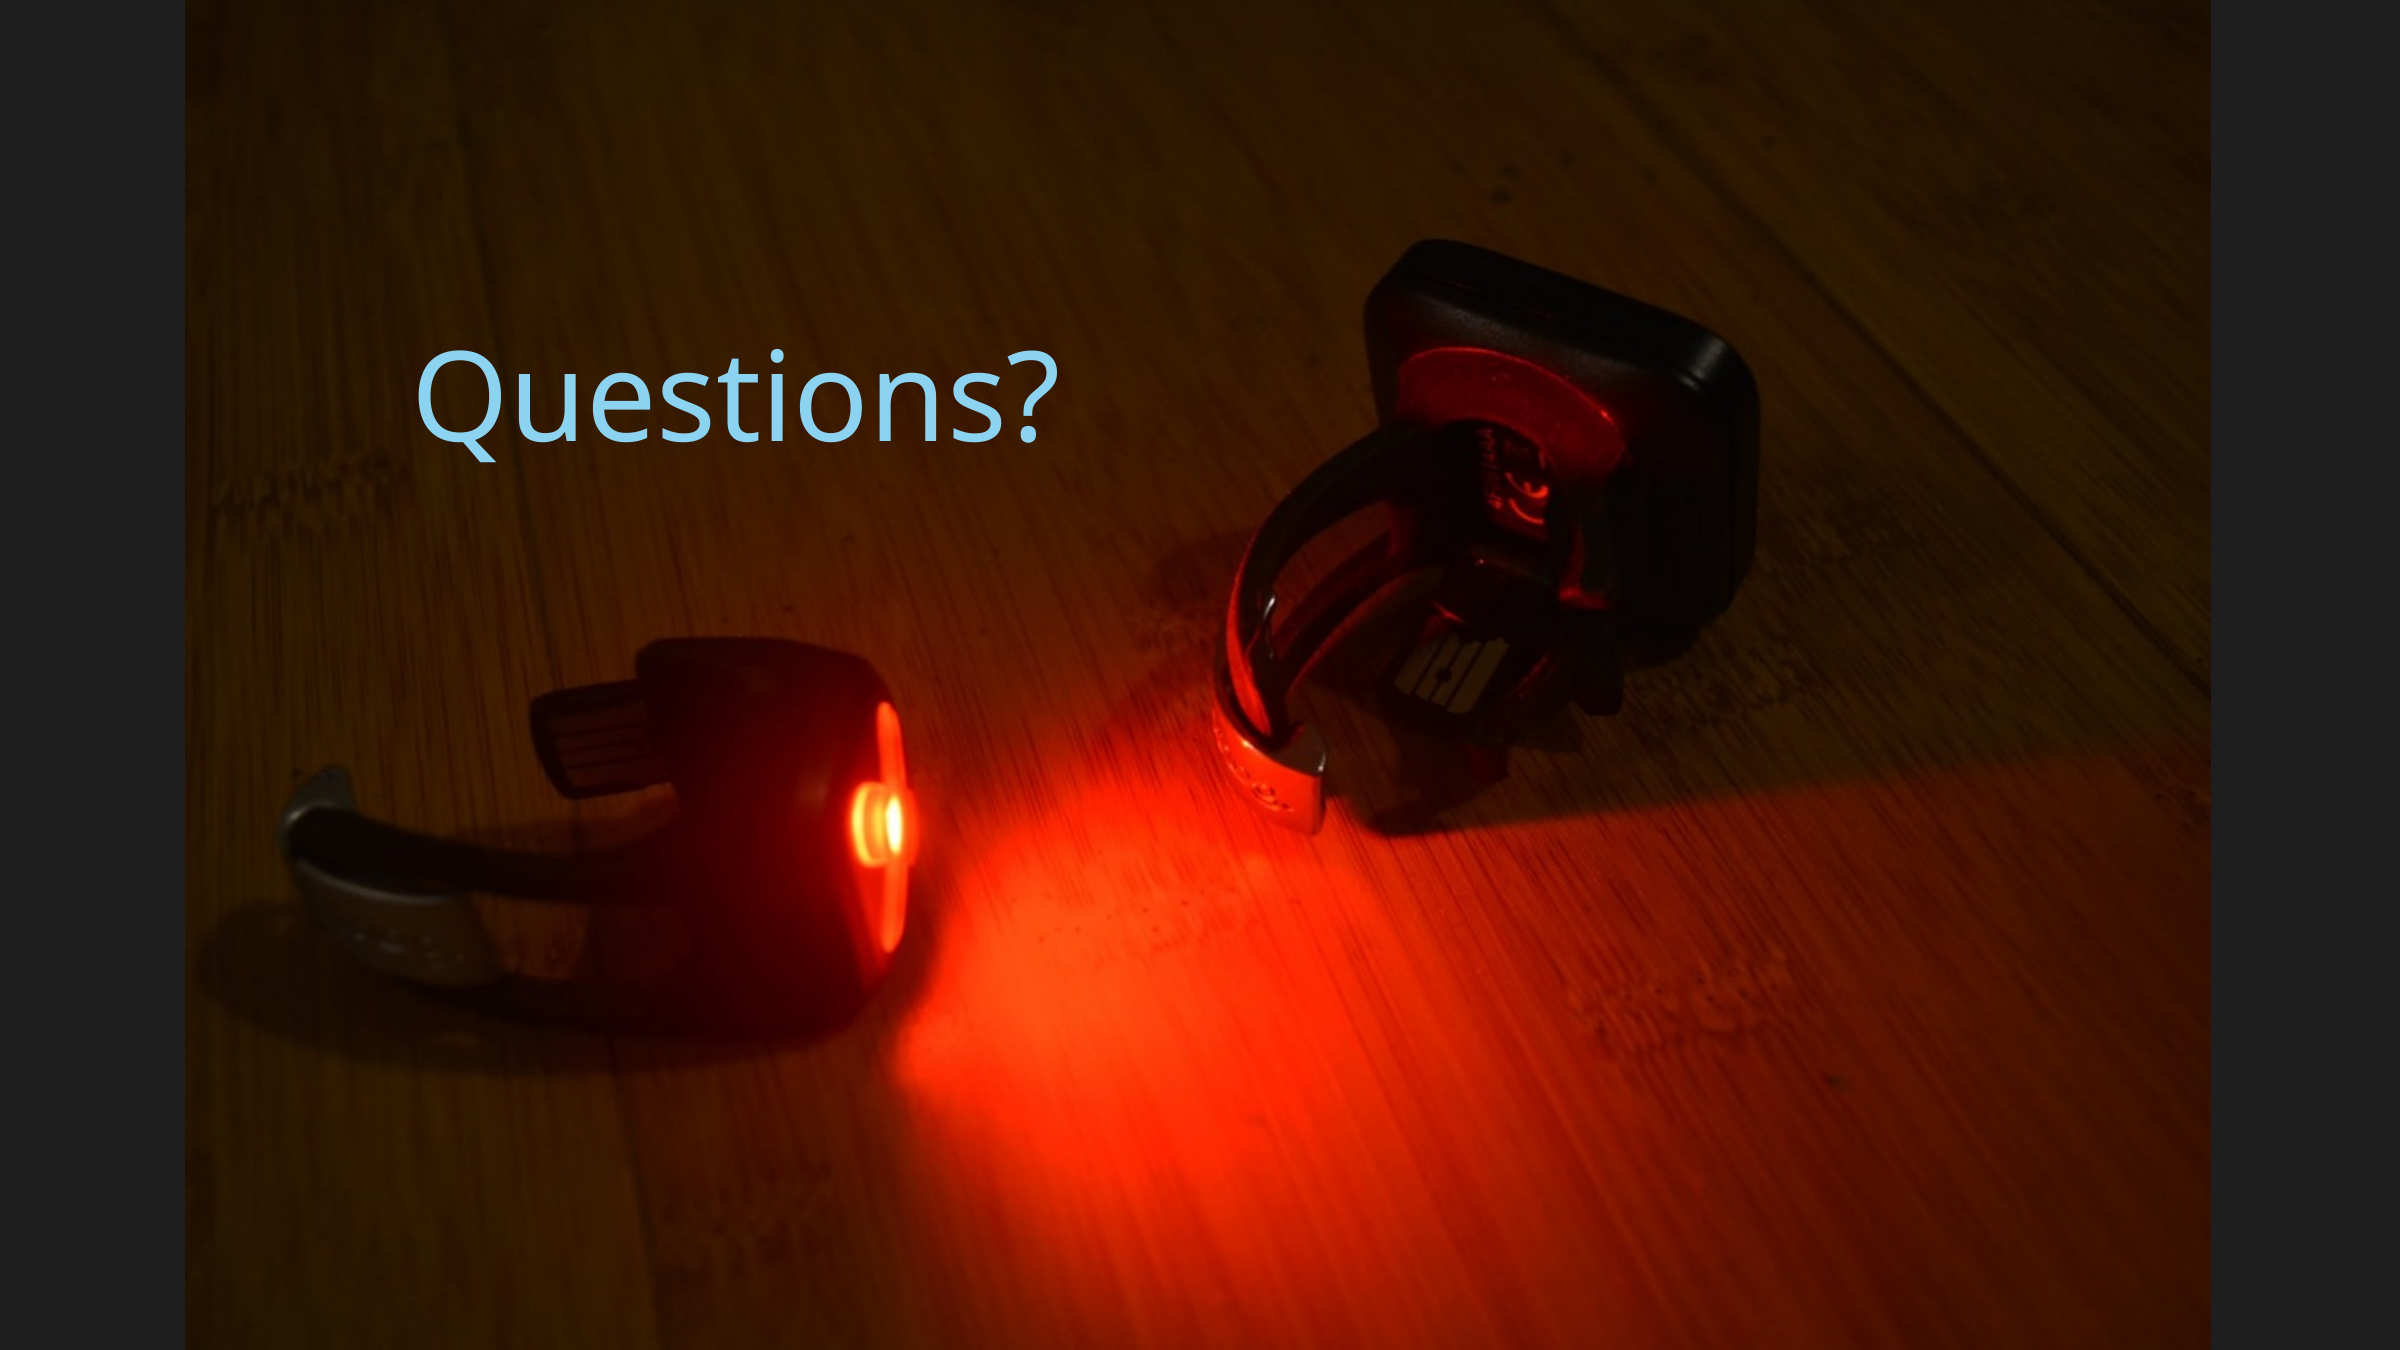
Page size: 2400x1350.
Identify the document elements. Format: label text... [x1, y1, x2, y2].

text_box Questions? [396, 308, 2358, 474]
picture [185, 0, 2211, 1350]
